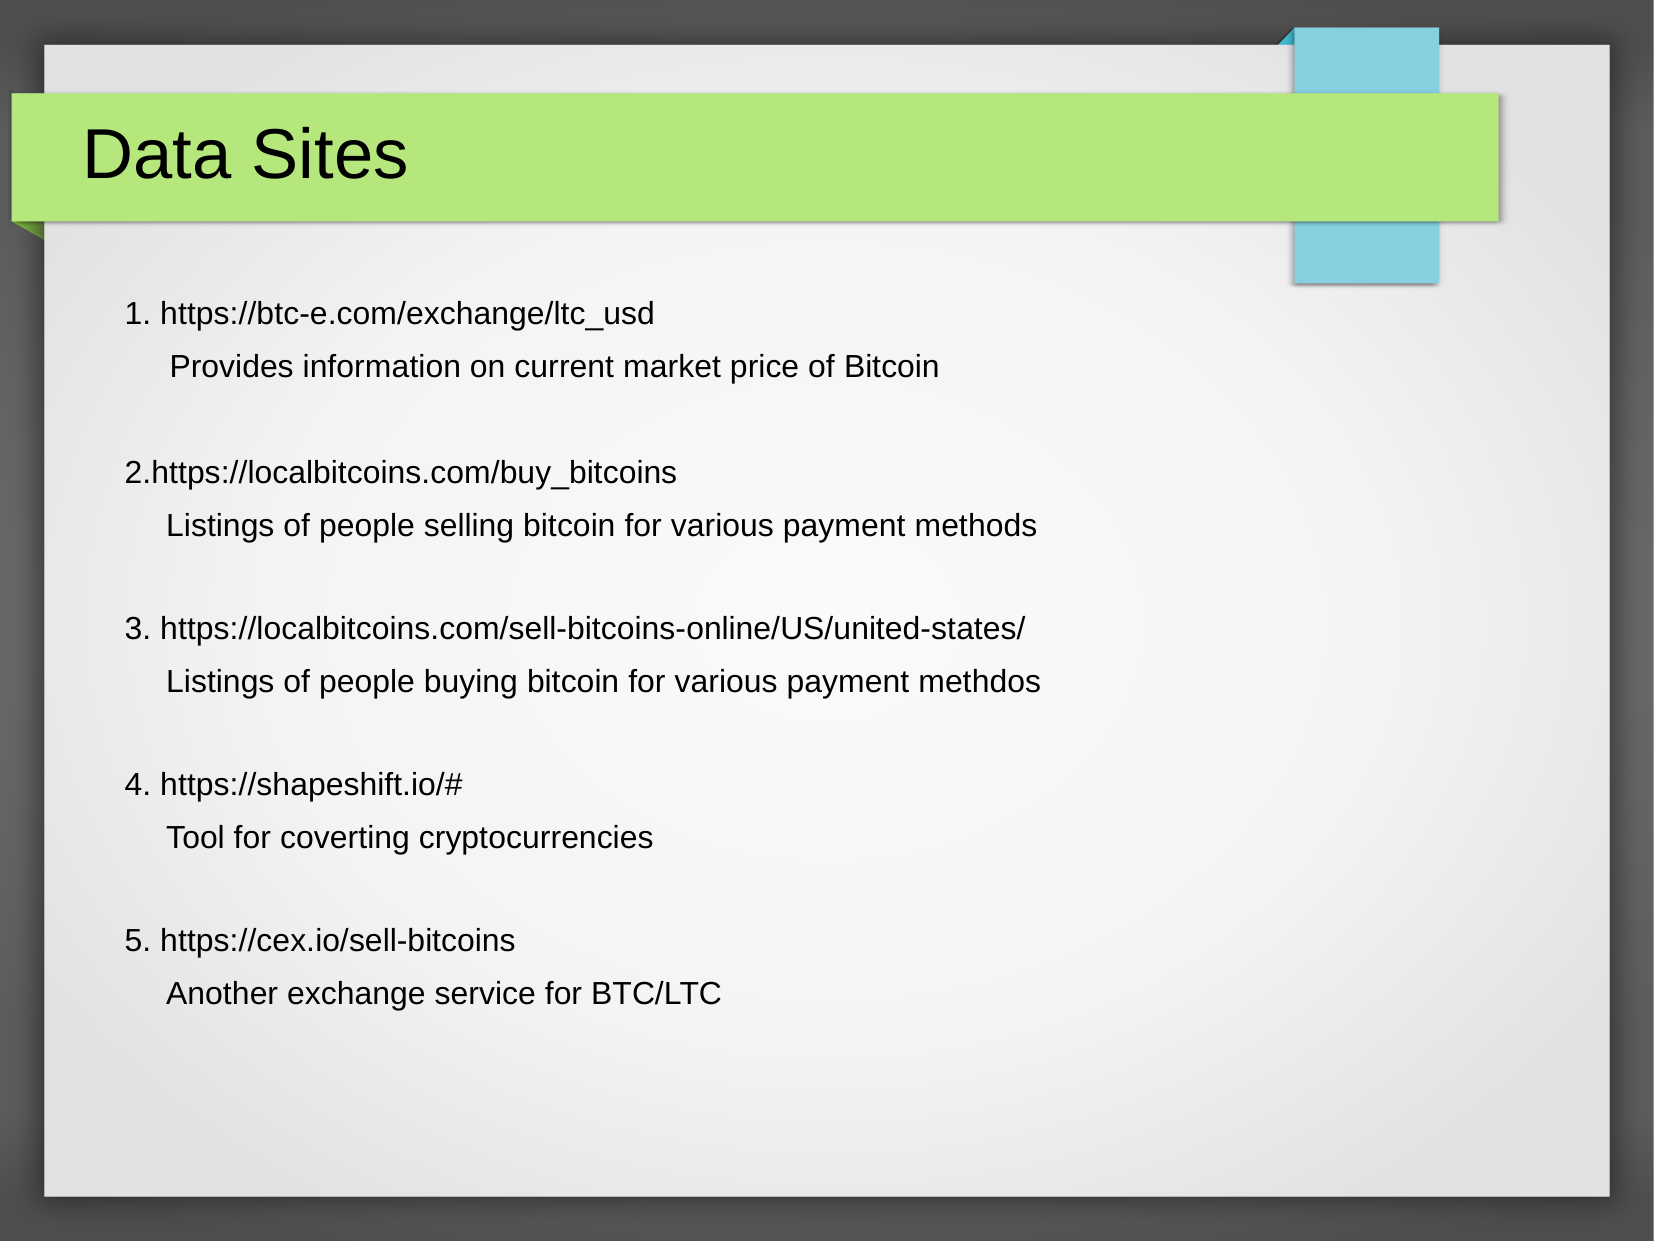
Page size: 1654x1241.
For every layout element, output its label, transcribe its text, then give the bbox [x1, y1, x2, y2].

picture [0, 0, 1654, 1241]
list 1. https://btc-e.com/exchange/ltc_usd Provides information on current market price of Bitcoin 2.https://localbitcoins.com/buy_bitcoins Listings of people selling bitcoin for various payment methods 3. https://localbitcoins.com/sell-bitcoins-online/US/united-states/ Listings of people buying bitcoin for various payment methdos 4. https://shapeshift.io/# Tool for coverting cryptocurrencies 5. https://cex.io/sell-bitcoins Another exchange service for BTC/LTC [82, 295, 1571, 1015]
title Data Sites [82, 94, 1264, 213]
